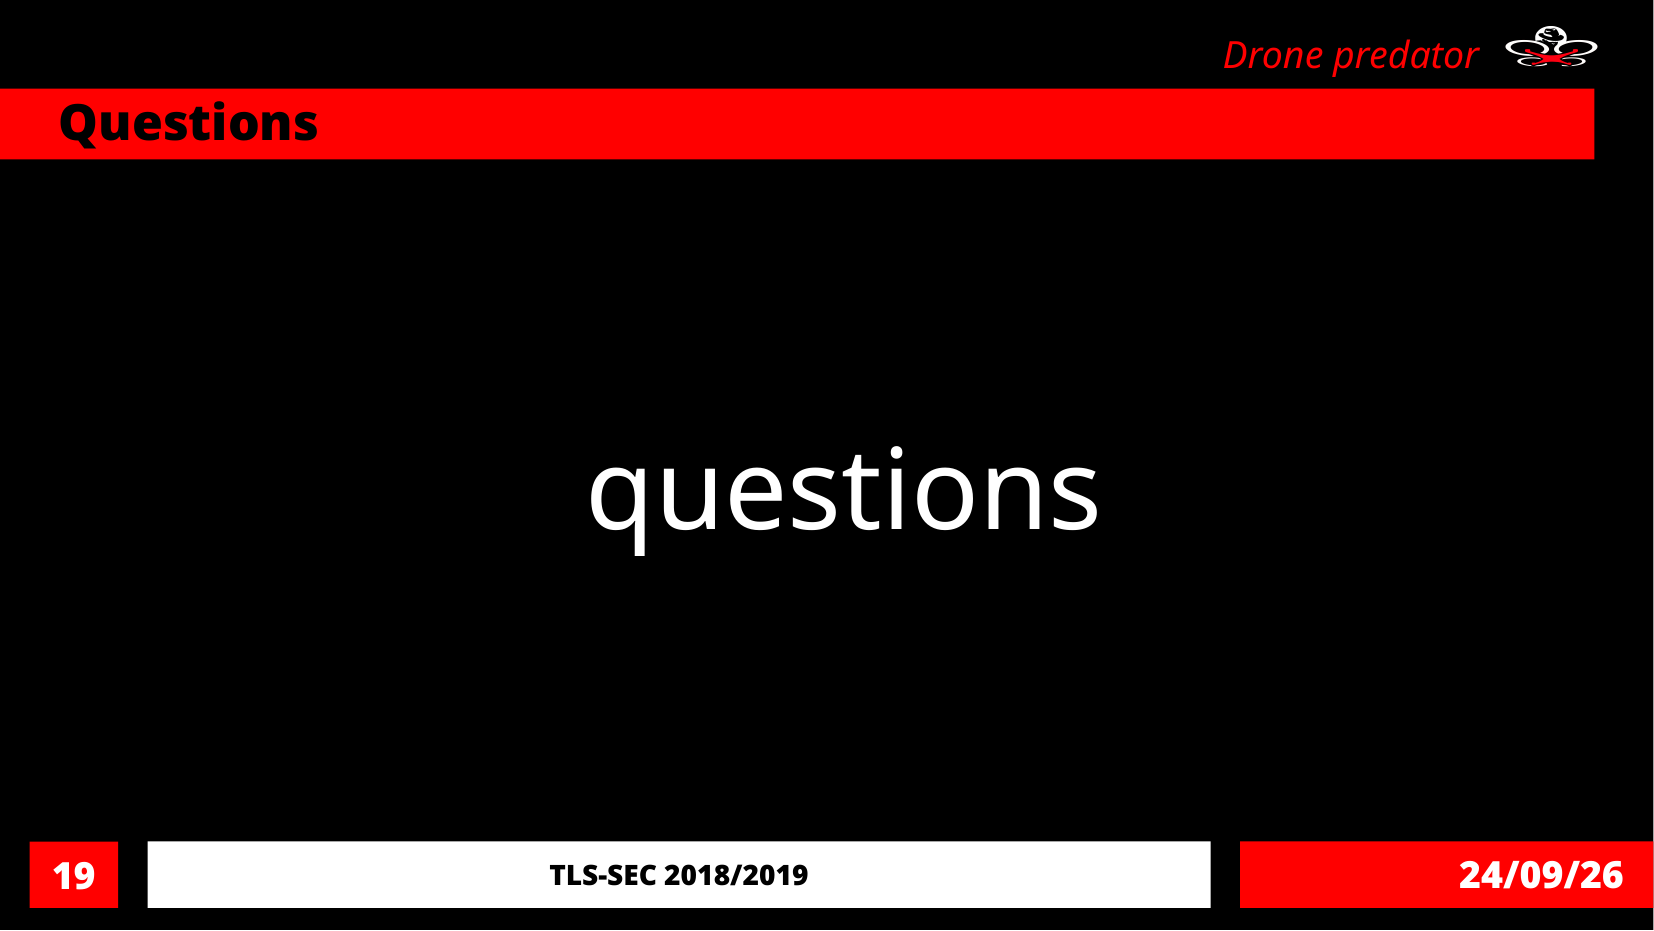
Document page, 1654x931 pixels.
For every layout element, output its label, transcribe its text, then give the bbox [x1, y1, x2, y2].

title Questions [59, 44, 1595, 156]
picture [1488, 15, 1617, 80]
text_box questions [454, 401, 1235, 543]
